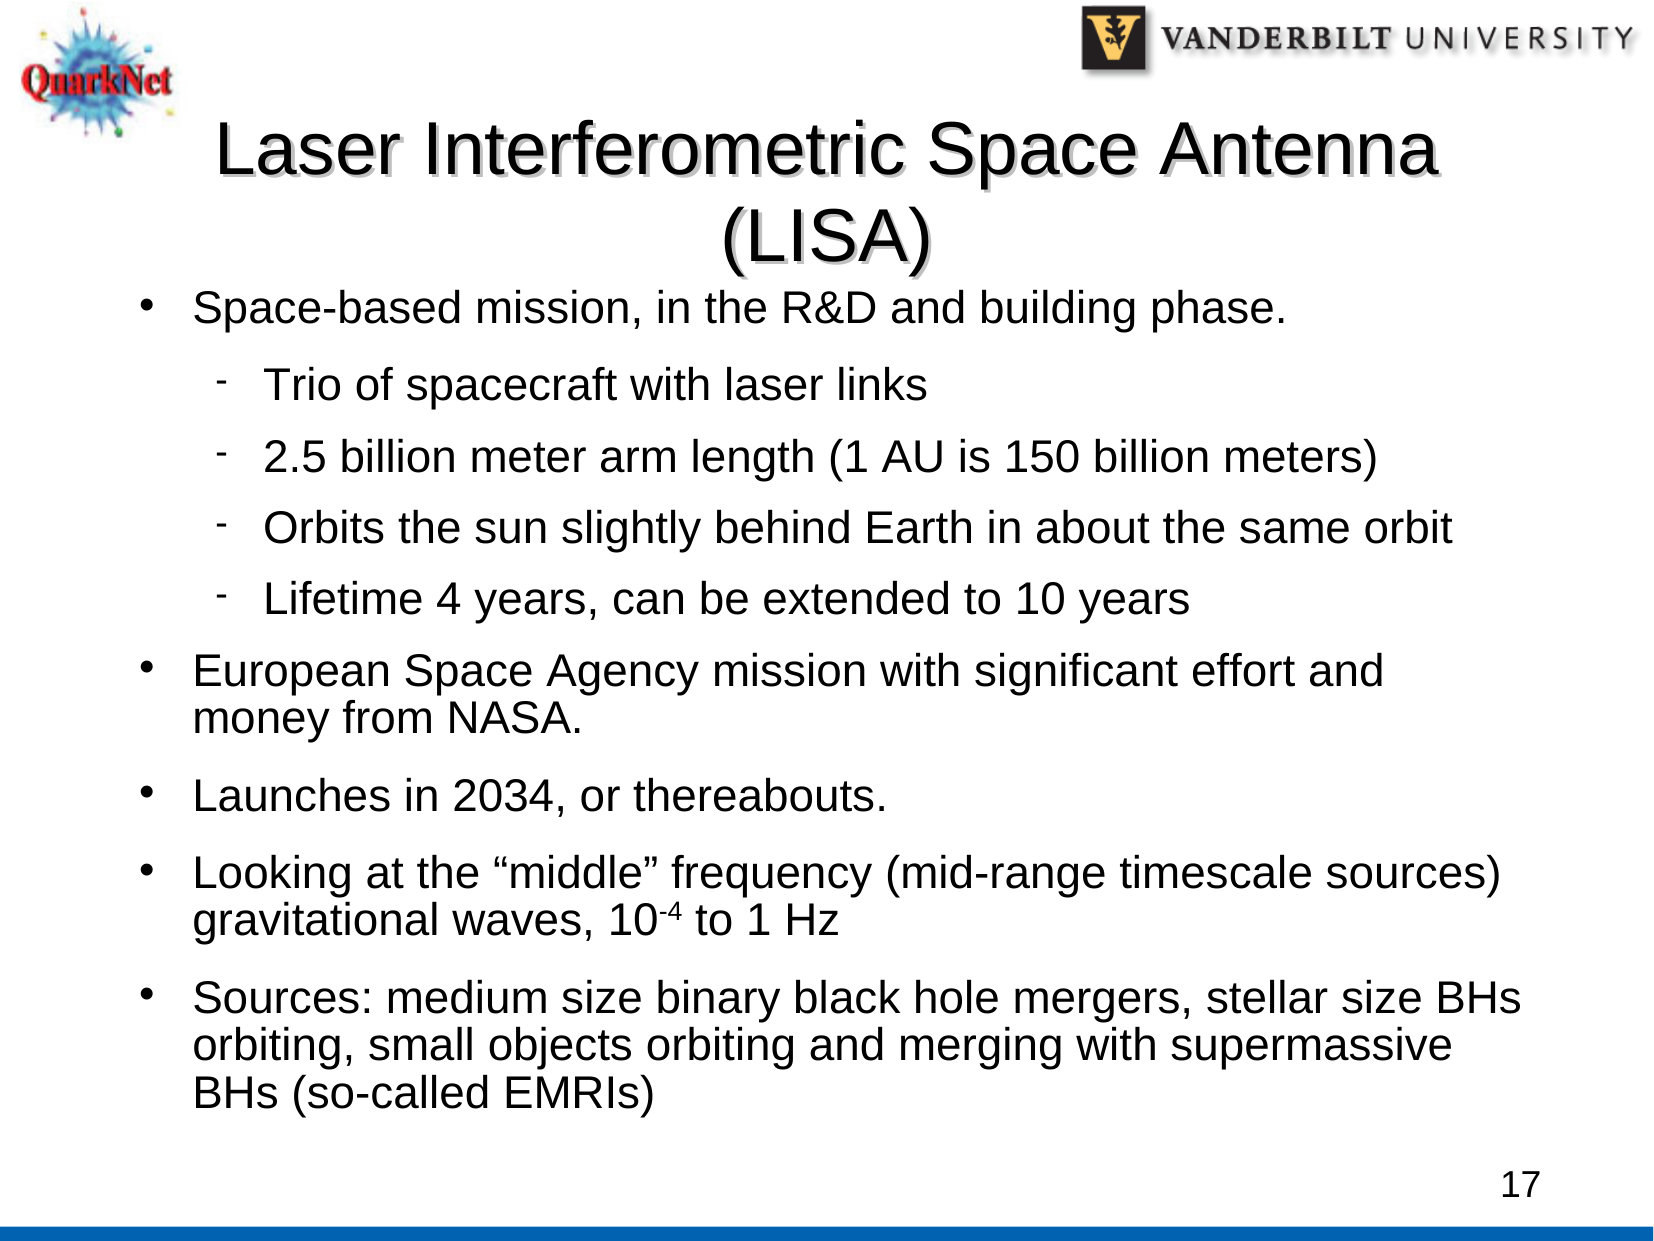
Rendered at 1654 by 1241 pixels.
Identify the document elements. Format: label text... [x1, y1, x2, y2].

title Laser Interferometric Space Antenna (LISA) [121, 65, 1533, 285]
picture [1078, 2, 1648, 85]
list Space-based mission, in the R&D and building phase. Trio of spacecraft with laser links 2.5 billion meter arm length (1 AU is 150 billion meters) Orbits the sun slightly behind Earth in about the same orbit Lifetime 4 years, can be extended to 10 years European Space Agency mission with significant effort and money from NASA. Launches in 2034, or thereabouts. Looking at the “middle” frequency (mid-range timescale sources) gravitational waves, 10-4 to 1 Hz Sources: medium size binary black hole mergers, stellar size BHs orbiting, small objects orbiting and merging with supermassive BHs (so-called EMRIs) [121, 285, 1533, 1119]
picture [4, 1, 188, 152]
